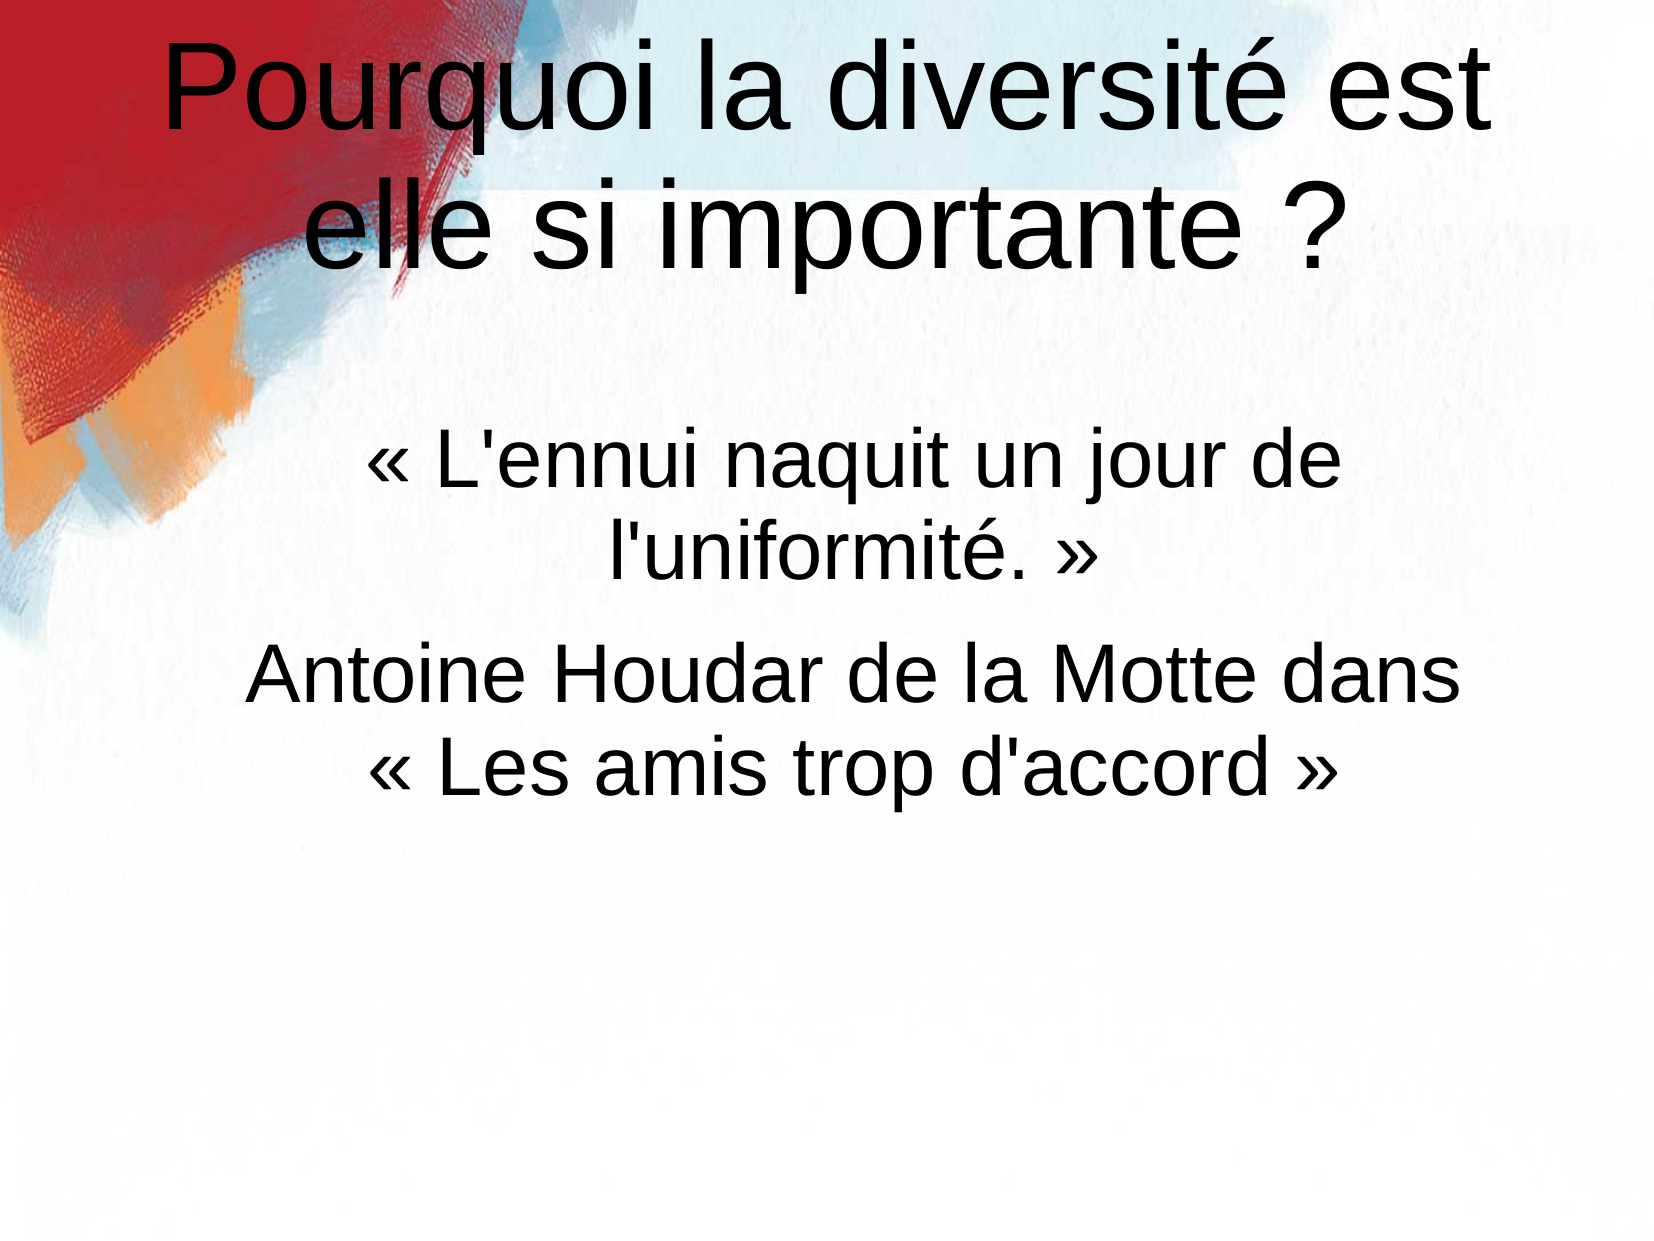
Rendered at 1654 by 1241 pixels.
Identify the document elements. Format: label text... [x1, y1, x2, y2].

list « L'ennui naquit un jour de l'uniformité. » Antoine Houdar de la Motte dans « Les amis trop d'accord » [82, 408, 1571, 1128]
picture [0, 0, 1654, 1241]
title Pourquoi la diversité est elle si importante ? [82, 8, 1571, 297]
